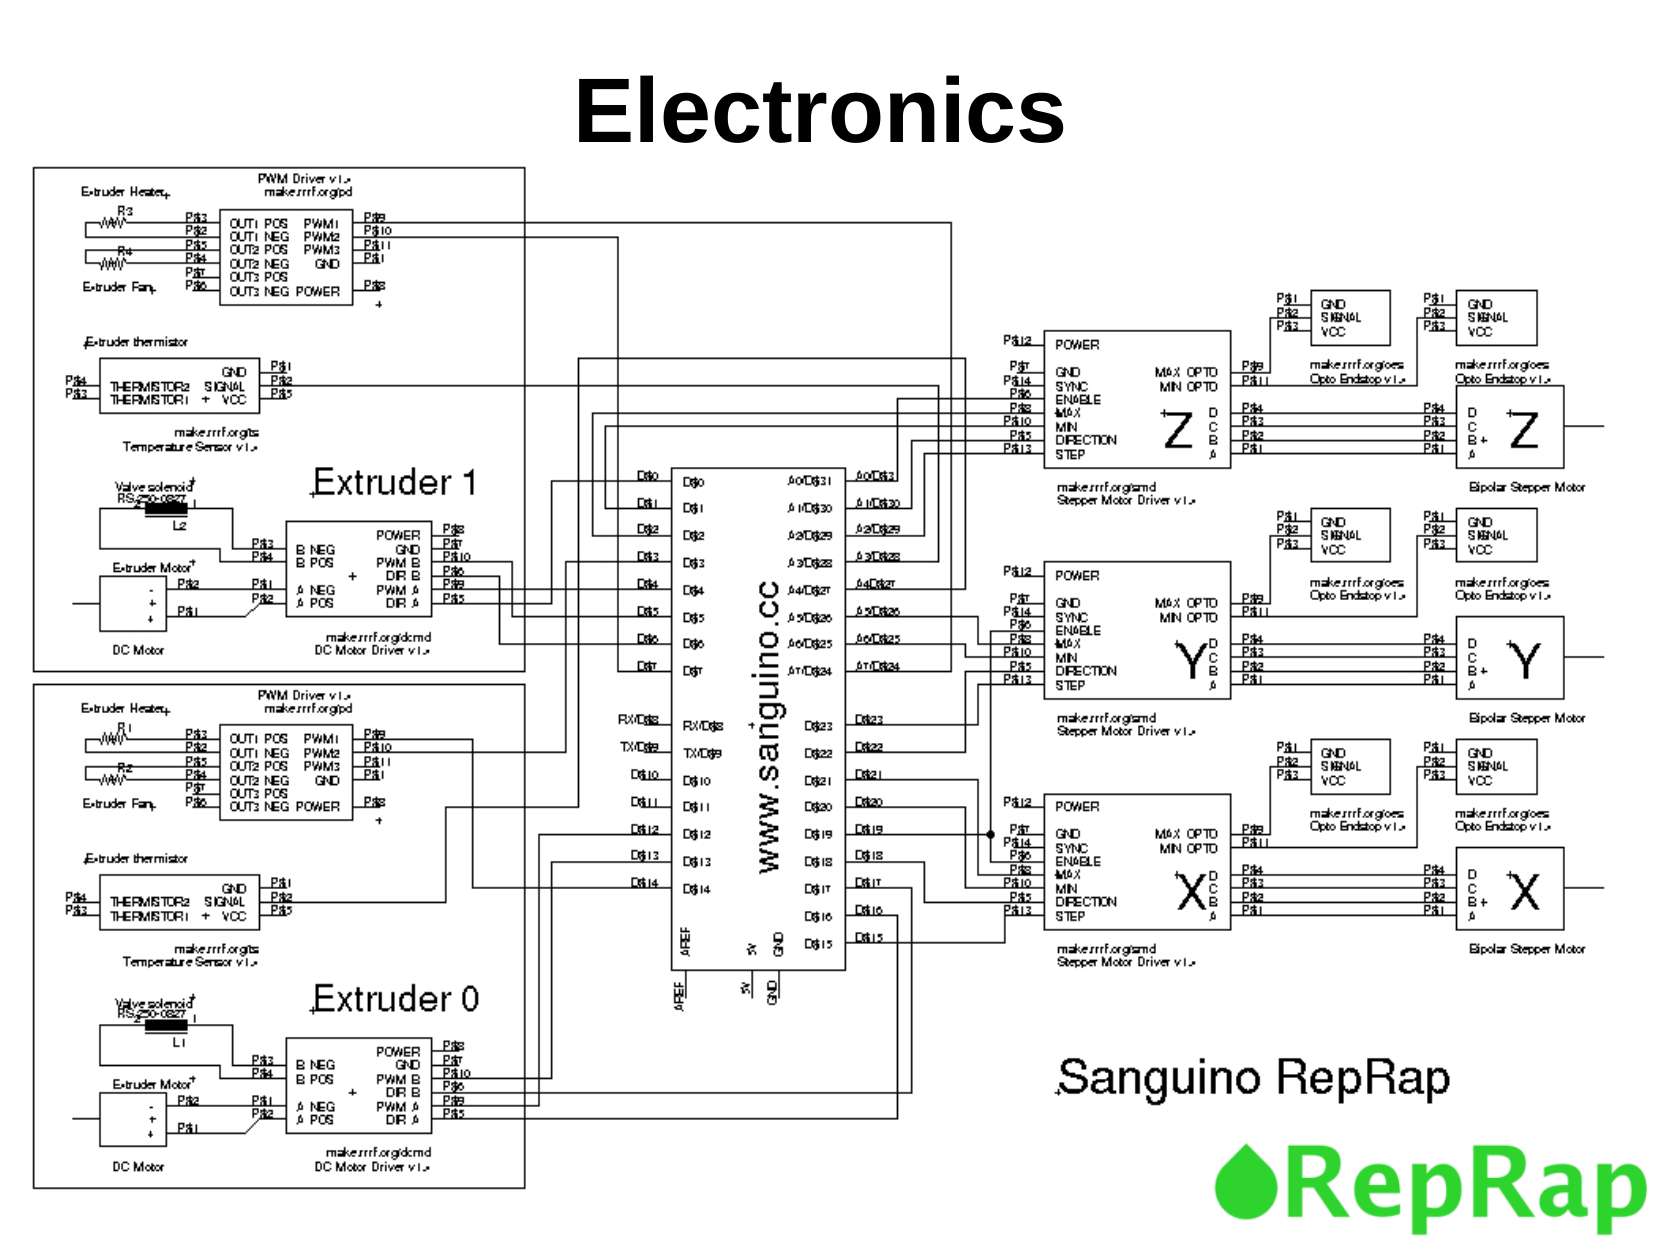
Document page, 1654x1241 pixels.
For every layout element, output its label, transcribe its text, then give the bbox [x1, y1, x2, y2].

title Electronics [76, 14, 1565, 156]
picture [0, 156, 1654, 1241]
